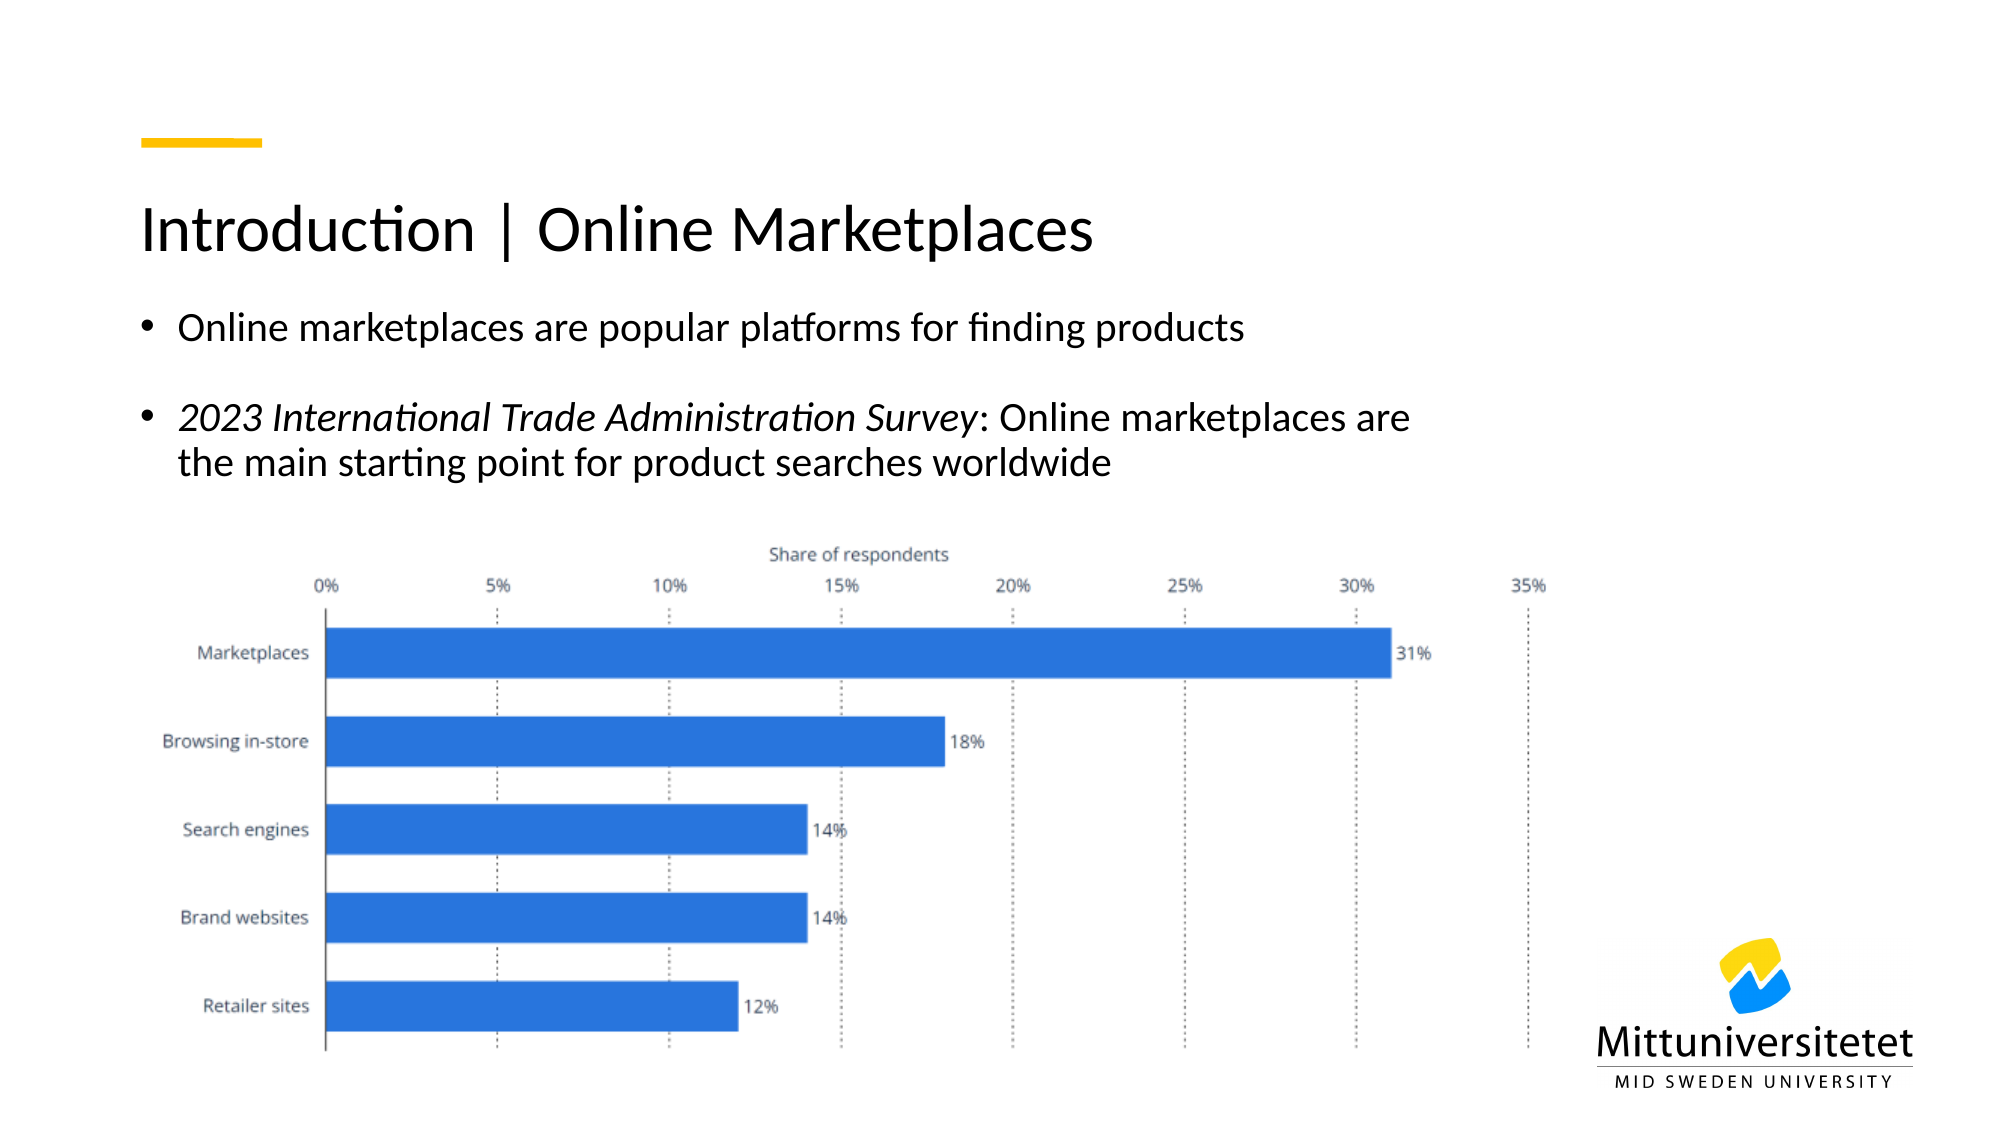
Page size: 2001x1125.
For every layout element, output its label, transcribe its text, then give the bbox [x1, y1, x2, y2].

list Online marketplaces are popular platforms for finding products 2023 International Trade Administration Survey: Online marketplaces are the main starting point for product searches worldwide [124, 297, 1438, 889]
picture [1597, 938, 1913, 1088]
picture [143, 539, 1588, 1074]
title Introduction | Online Marketplaces [124, 186, 1181, 297]
